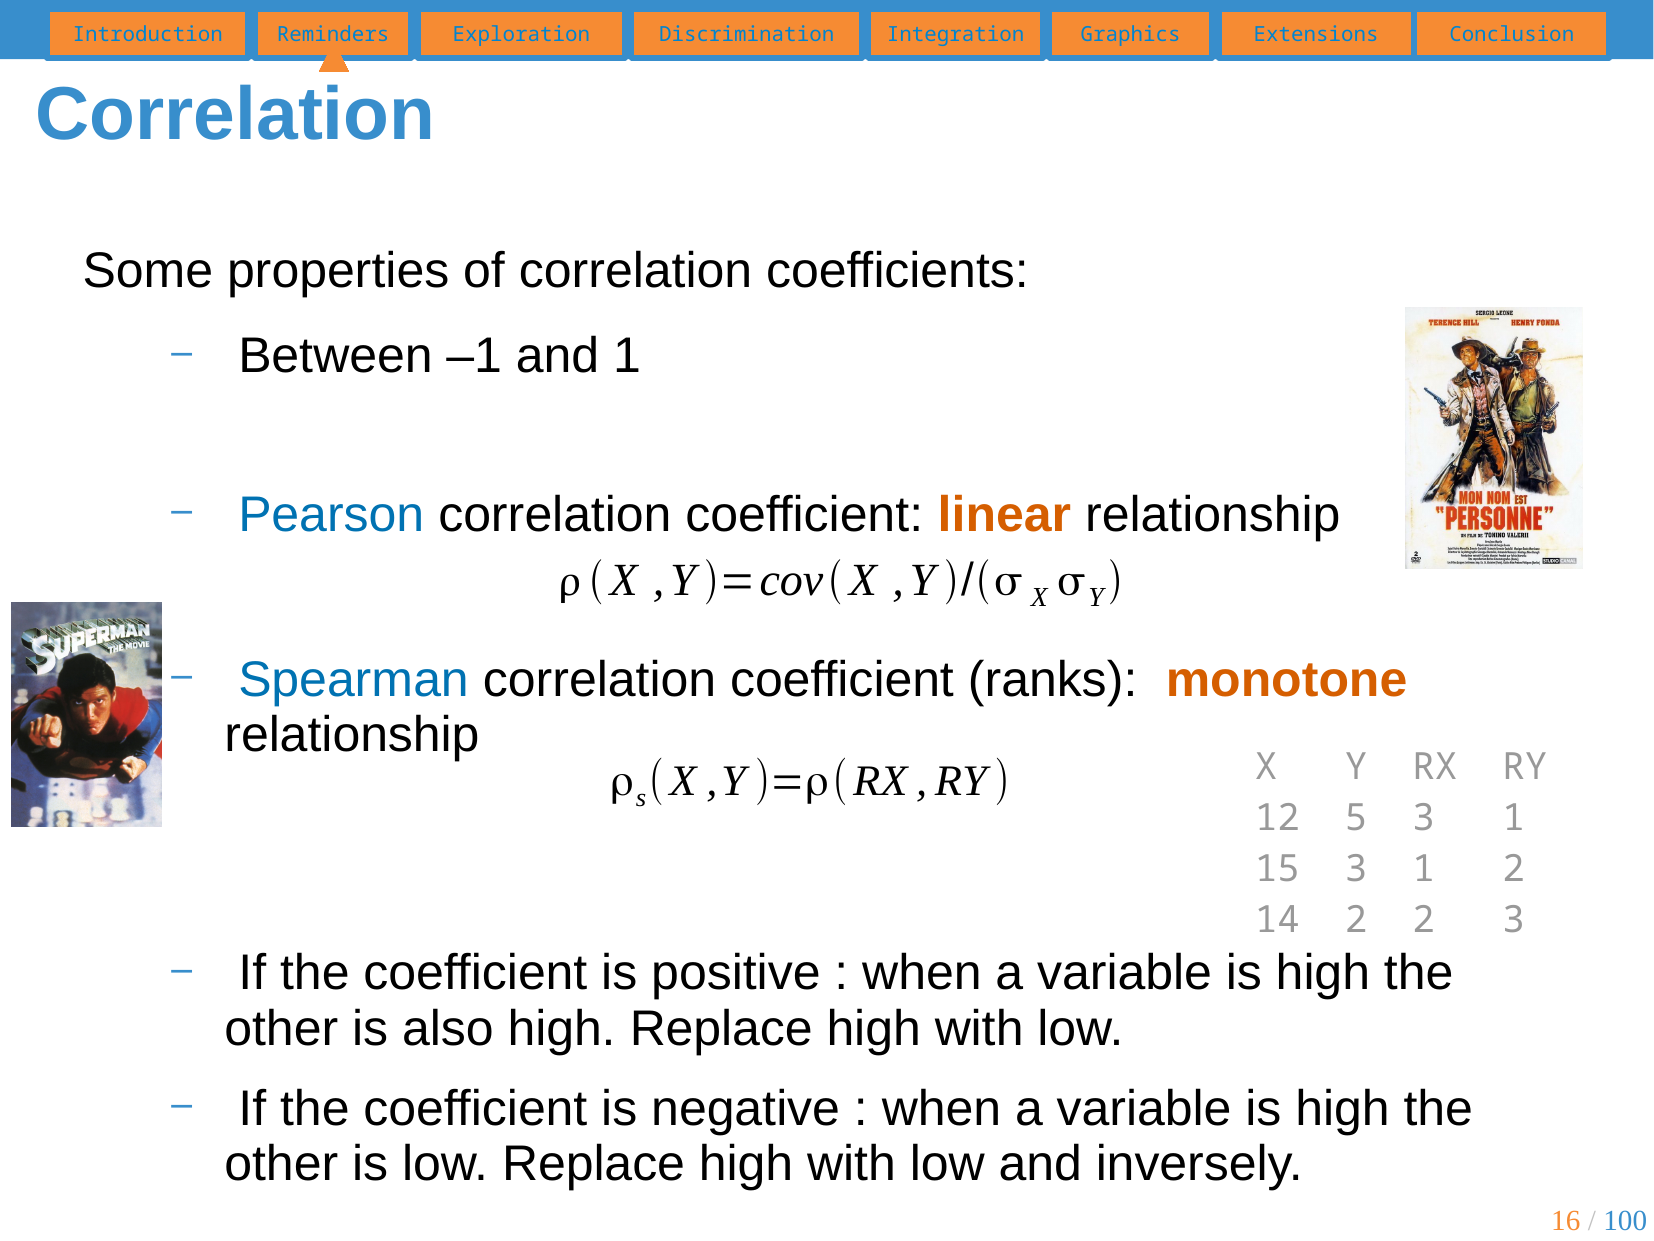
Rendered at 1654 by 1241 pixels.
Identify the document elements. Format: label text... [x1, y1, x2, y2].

title Correlation [35, 61, 1571, 166]
text_box [319, 41, 349, 72]
picture [1405, 307, 1583, 570]
picture [11, 602, 162, 827]
chart [546, 555, 1134, 615]
chart [602, 755, 1016, 811]
text_box X Y RX RY 12 5 3 1 15 3 1 2 14 2 2 3 [1240, 732, 1571, 922]
list Some properties of correlation coefficients: Between –1 and 1 Pearson correlation coefficient: linear relationship Spearman correlation coefficient (ranks): monotone relationship If the coefficient is positive : when a variable is high the other is also high. Replace high with low. If the coefficient is negative : when a variable is high the other is low. Replace high with low and inversely. [82, 242, 1538, 1223]
